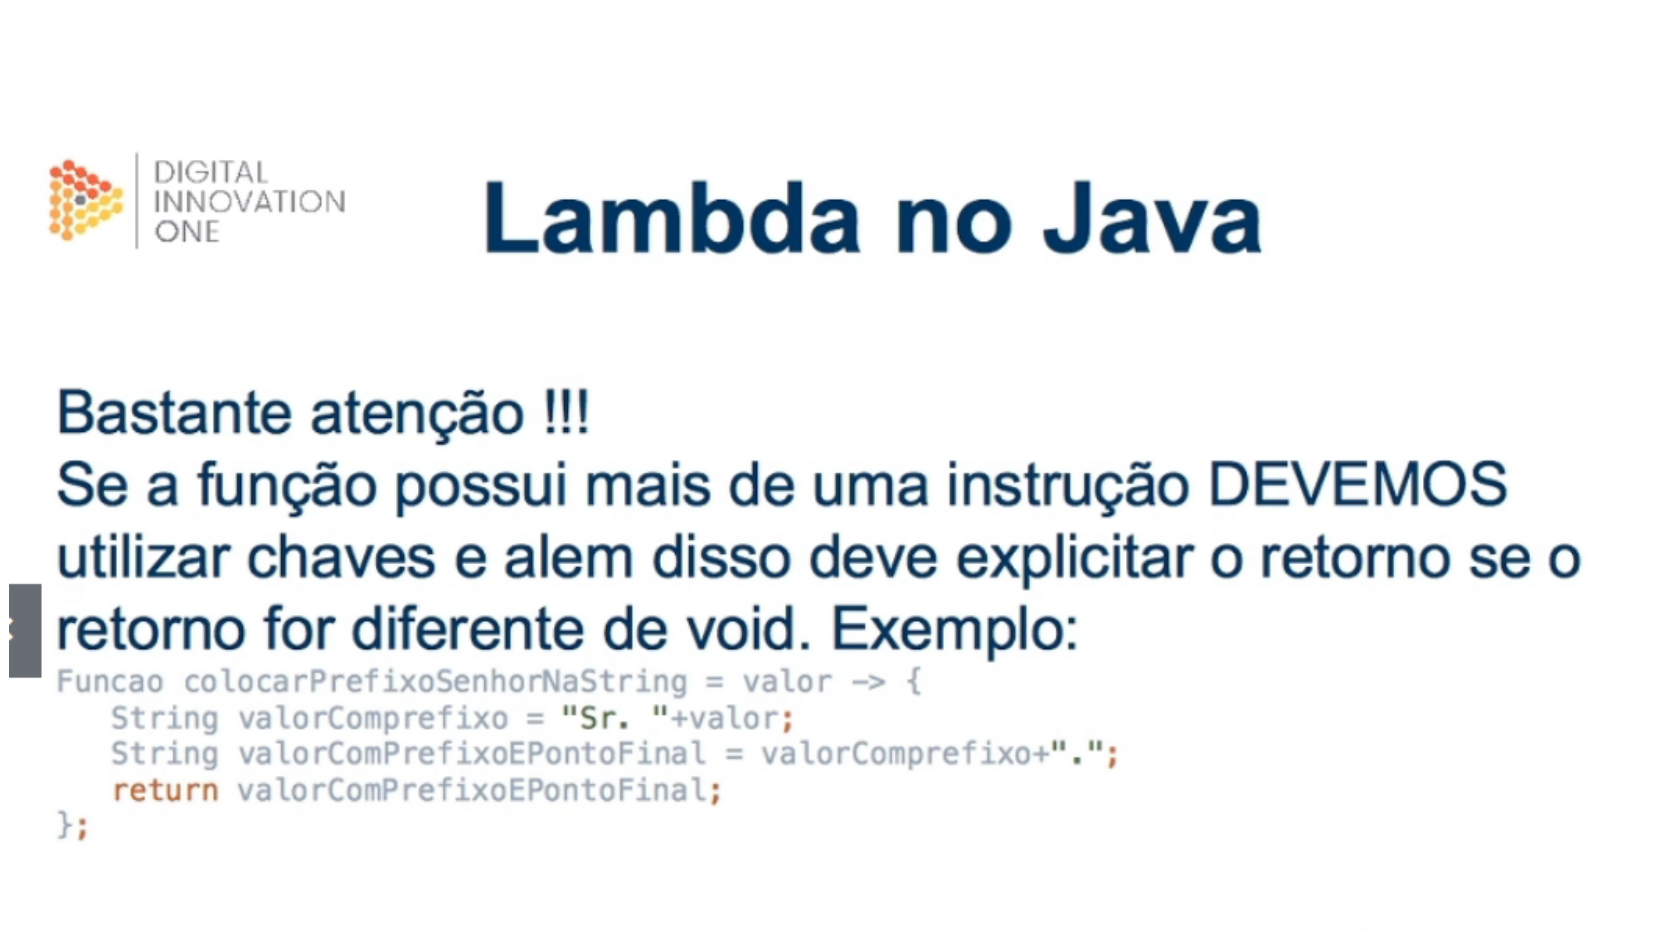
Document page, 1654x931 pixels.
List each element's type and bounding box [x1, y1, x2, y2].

picture [9, 120, 1654, 931]
